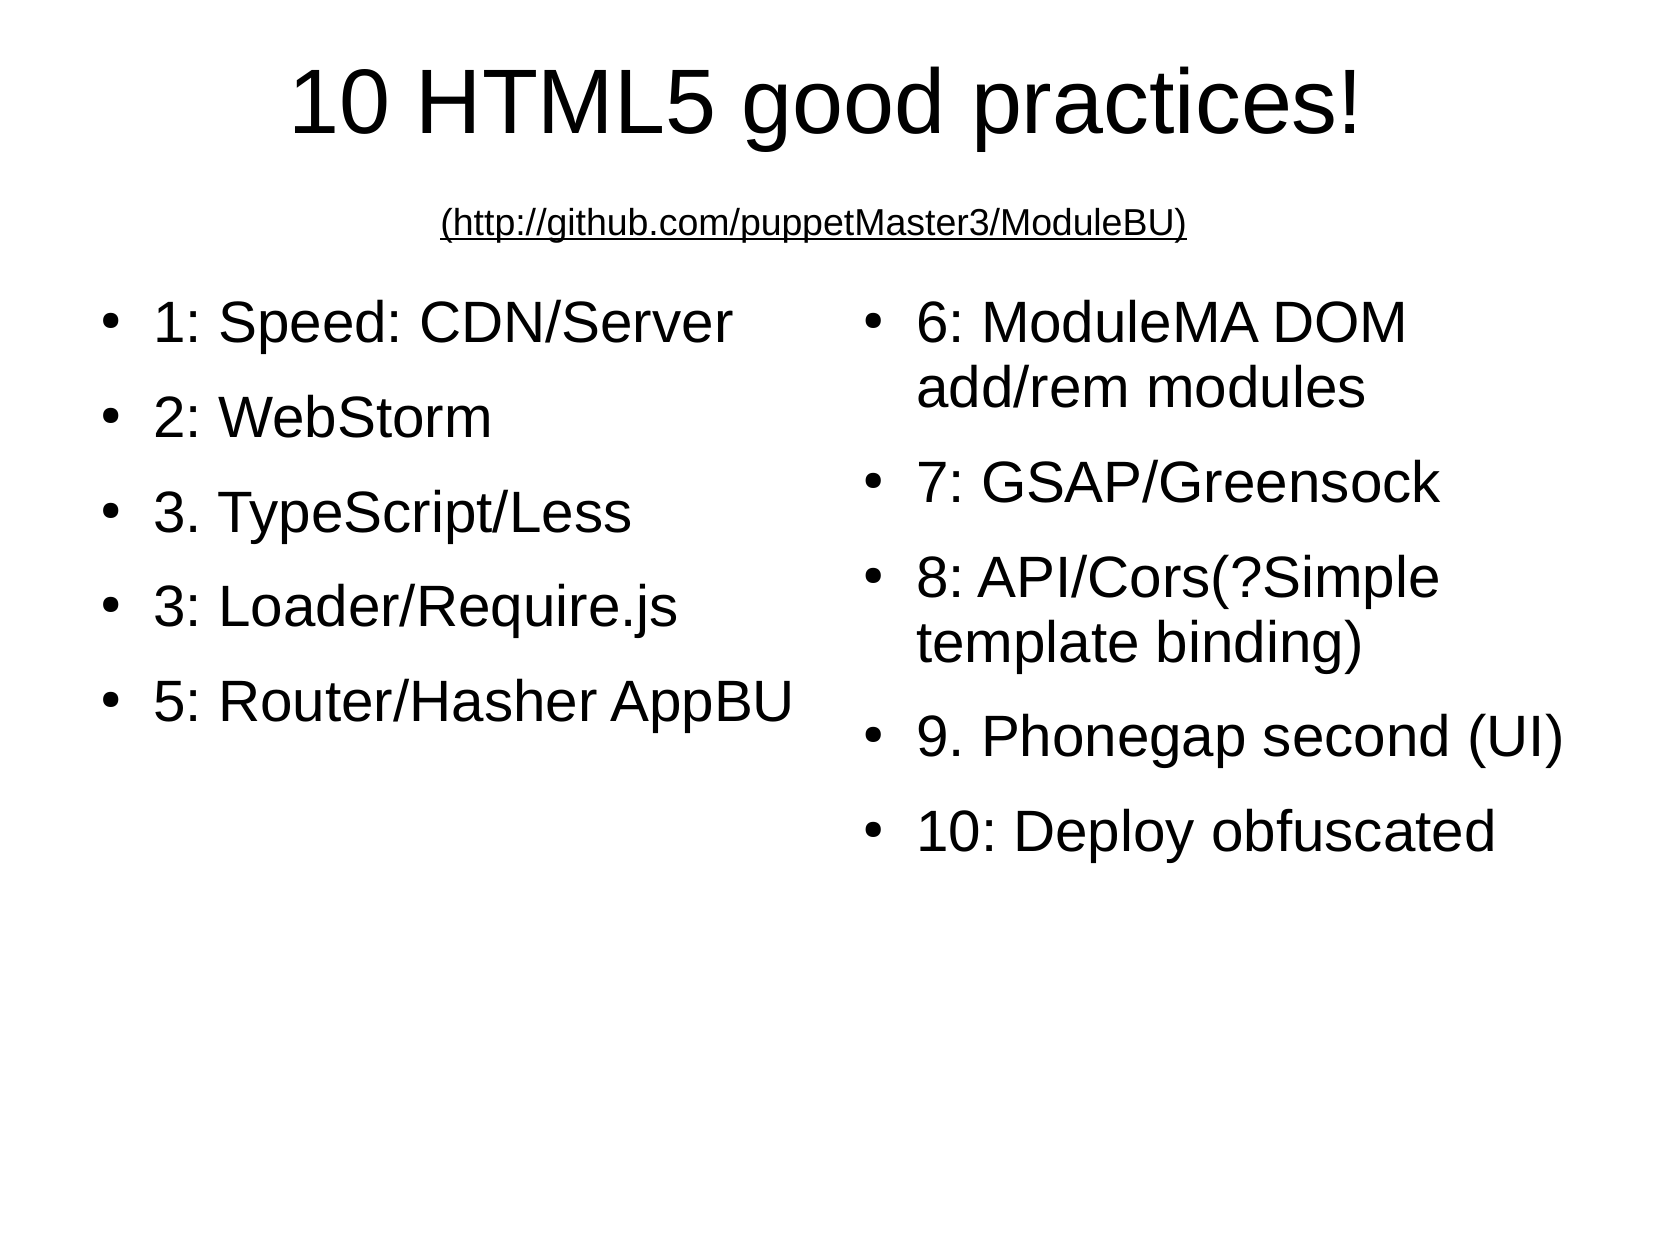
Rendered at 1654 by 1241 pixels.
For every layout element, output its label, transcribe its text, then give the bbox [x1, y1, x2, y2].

title 10 HTML5 good practices! (http://github.com/puppetMaster3/ModuleBU) [82, 49, 1571, 257]
list 1: Speed: CDN/Server 2: WebStorm 3. TypeScript/Less 3: Loader/Require.js 5: Router/Hasher AppBU [82, 290, 809, 1010]
list 6: ModuleMA DOM add/rem modules 7: GSAP/Greensock 8: API/Cors(?Simple template binding) 9. Phonegap second (UI) 10: Deploy obfuscated [845, 290, 1572, 1010]
